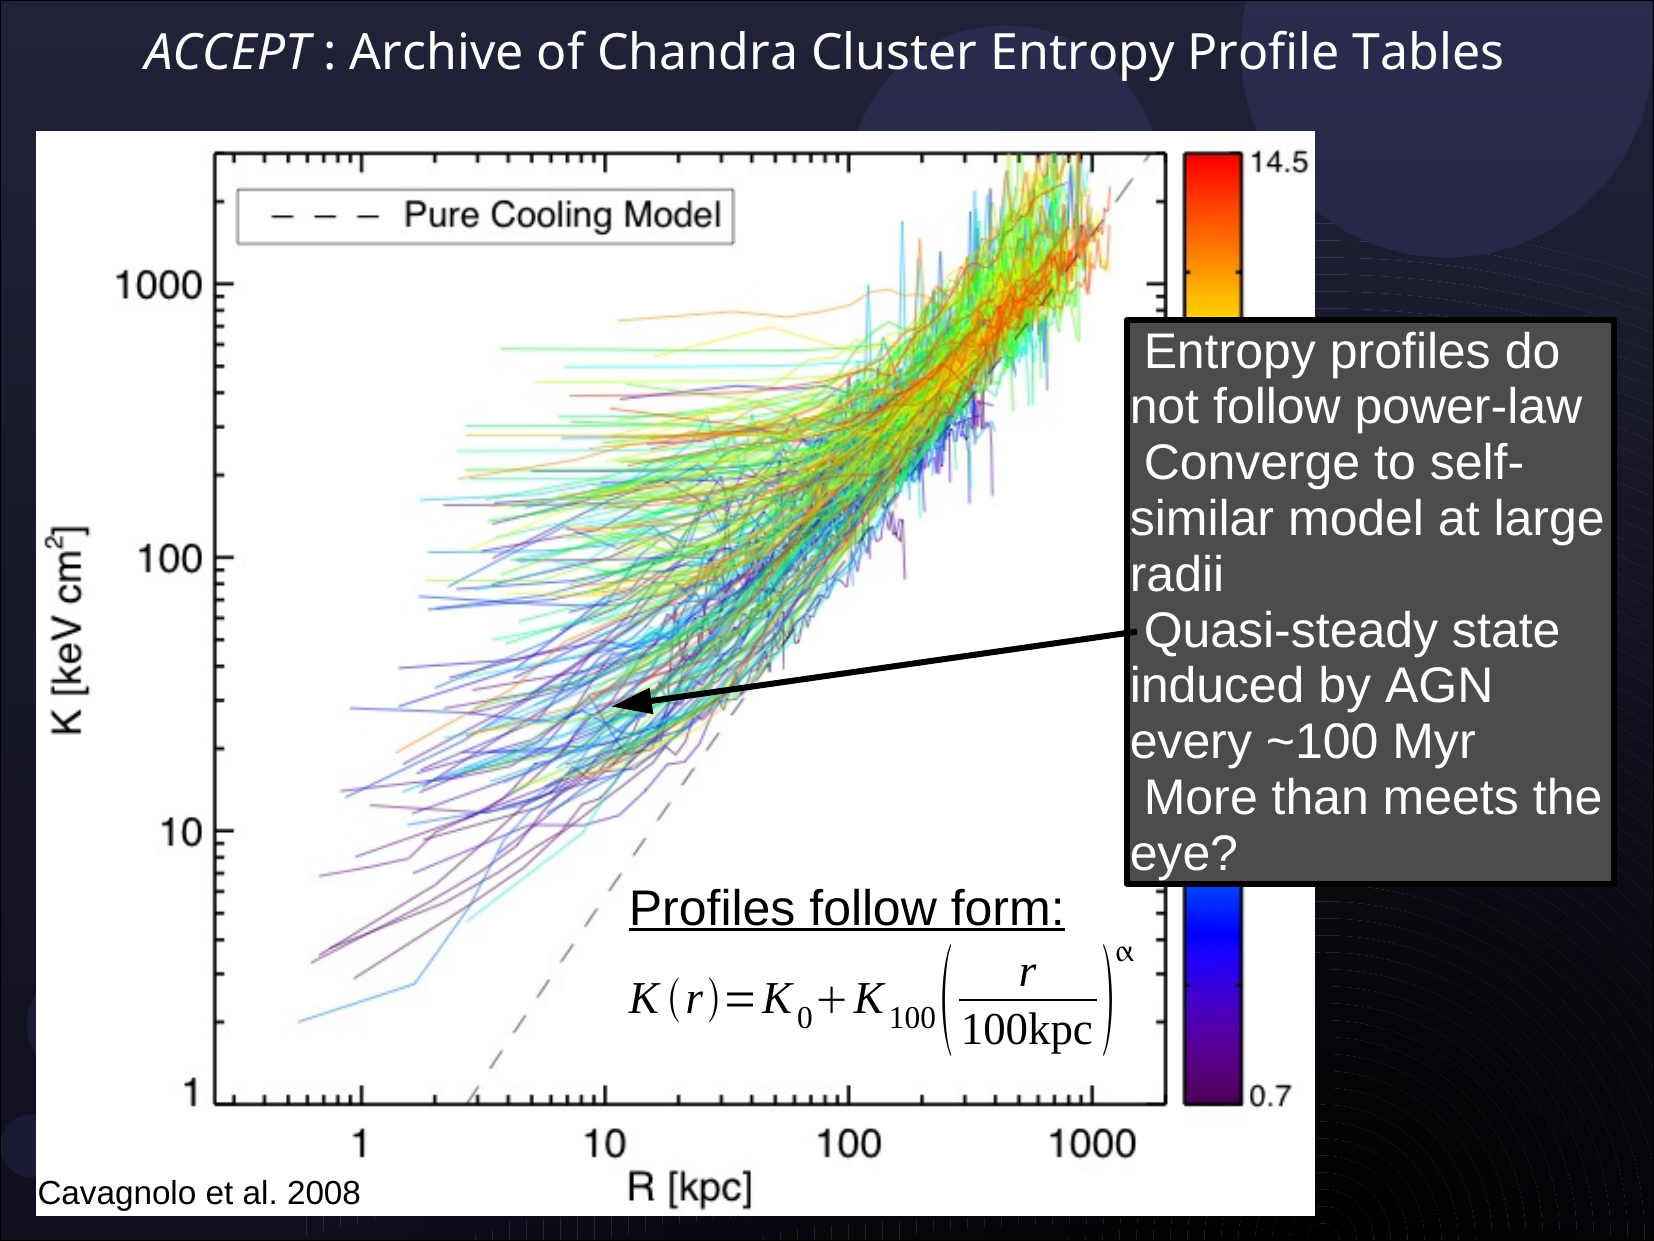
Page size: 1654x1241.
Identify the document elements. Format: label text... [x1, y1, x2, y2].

picture [36, 131, 1315, 1216]
text_box Profiles follow form: [628, 880, 1058, 937]
chart [619, 933, 1140, 1060]
text_box ACCEPT : Archive of Chandra Cluster Entropy Profile Tables [0, 15, 1651, 87]
text_box Entropy profiles do not follow power-law Converge to self-similar model at large radii Quasi-steady state induced by AGN every ~100 Myr More than meets the eye? [1126, 320, 1615, 884]
text_box Cavagnolo et al. 2008 [37, 1174, 362, 1212]
